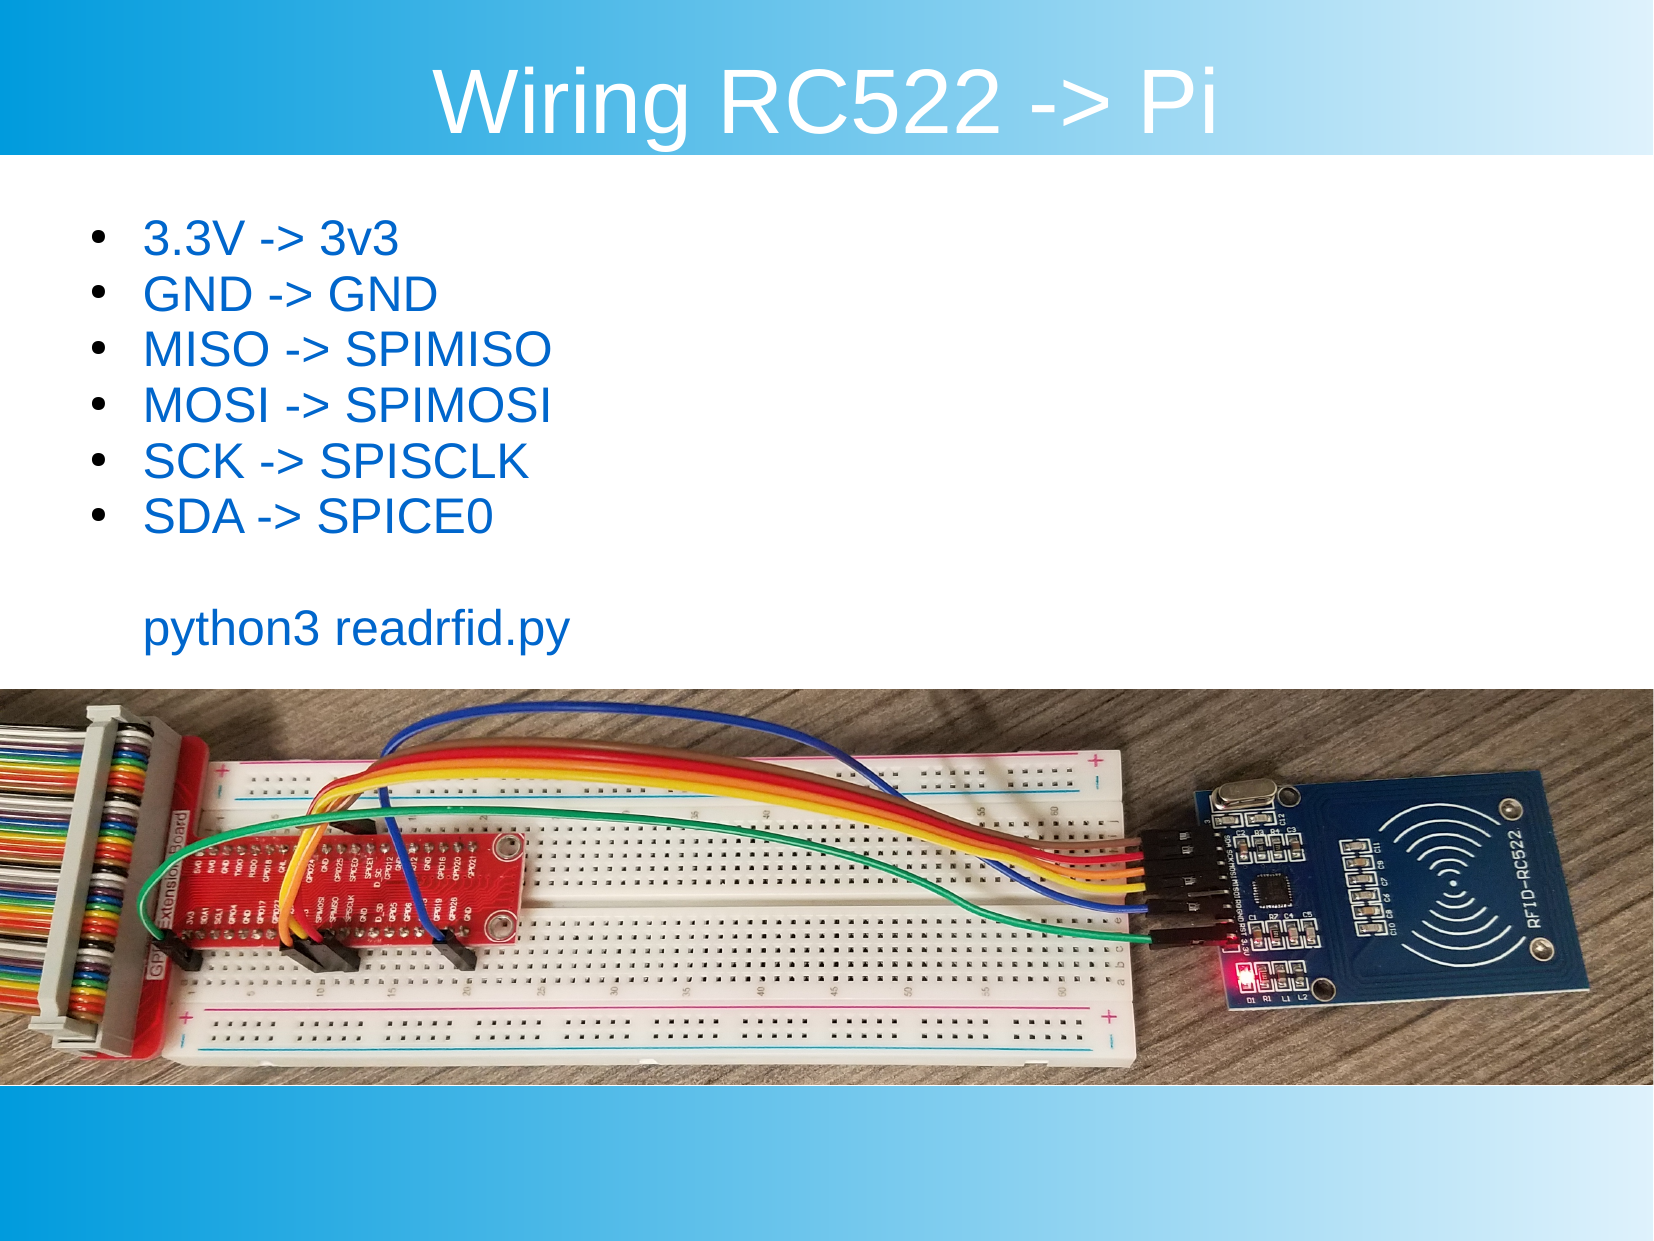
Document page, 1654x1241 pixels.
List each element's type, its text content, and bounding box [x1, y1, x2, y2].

list 3.3V -> 3v3 GND -> GND MISO -> SPIMISO MOSI -> SPIMOSI SCK -> SPISCLK SDA -> SPICE0 python3 readrfid.py [71, 210, 1591, 646]
title Wiring RC522 -> Pi [82, 49, 1571, 155]
picture [0, 689, 1654, 1085]
